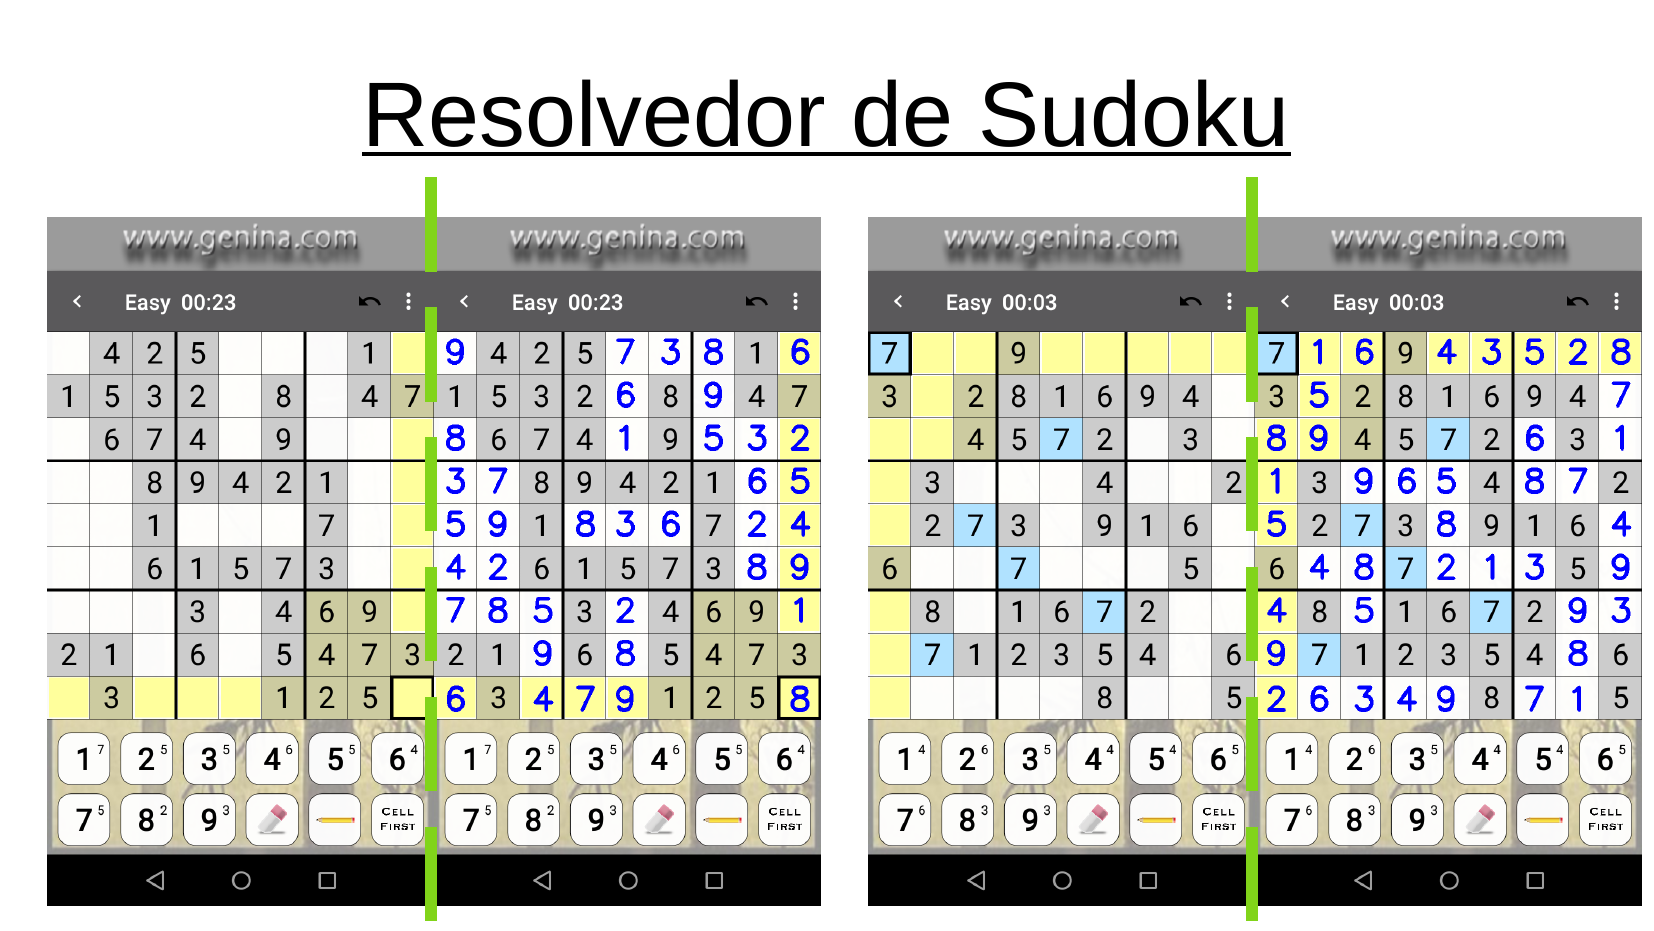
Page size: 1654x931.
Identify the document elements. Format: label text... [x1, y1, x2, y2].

picture [47, 217, 821, 906]
title Resolvedor de Sudoku [82, 37, 1571, 193]
picture [868, 217, 1642, 906]
